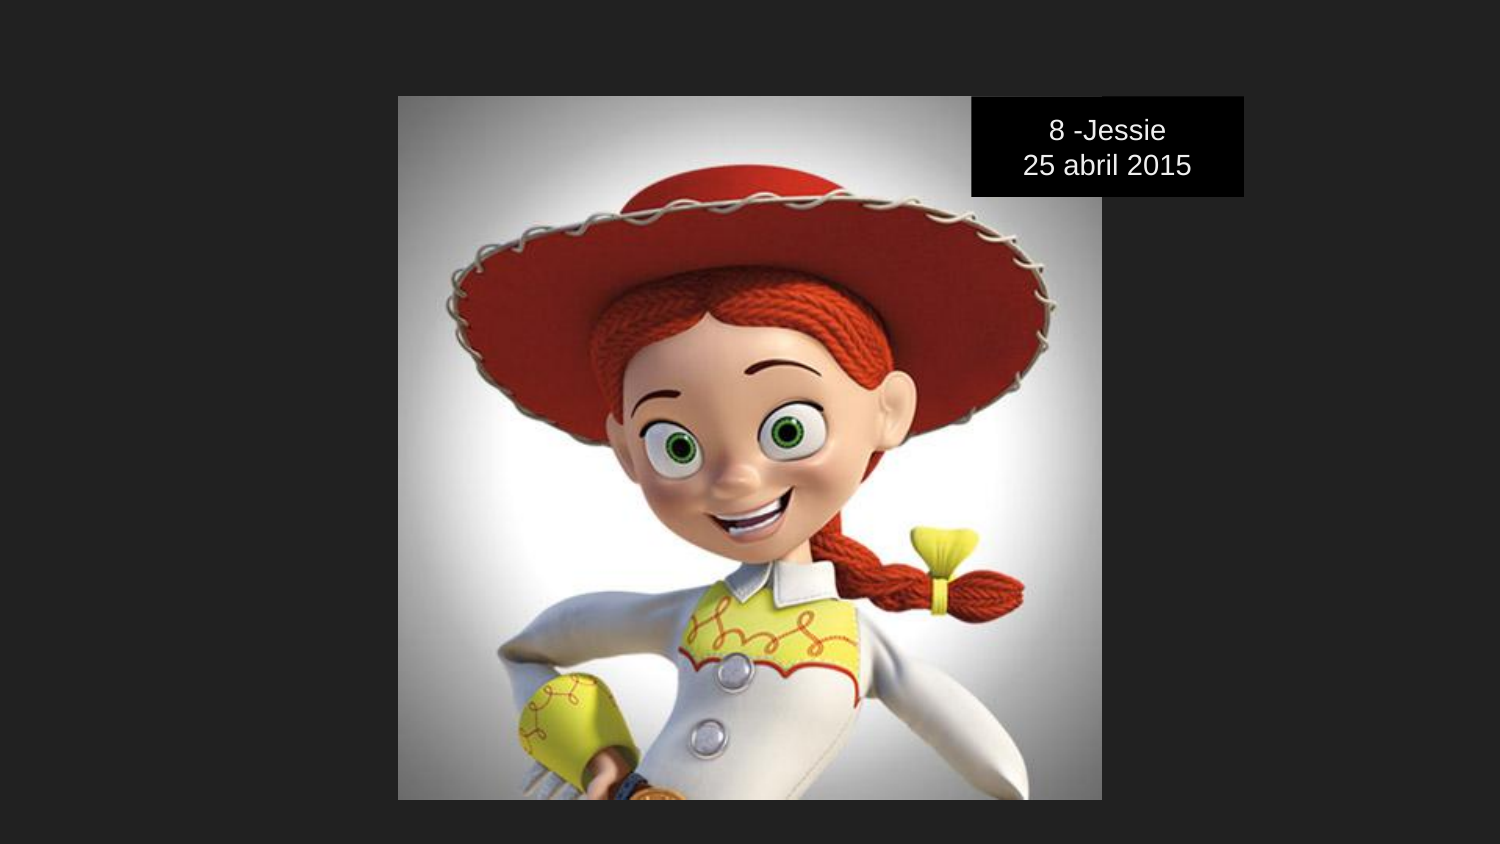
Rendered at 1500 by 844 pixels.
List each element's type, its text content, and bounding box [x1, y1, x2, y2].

text_box 8 -Jessie 25 abril 2015 [971, 96, 1244, 197]
picture [398, 96, 1102, 800]
